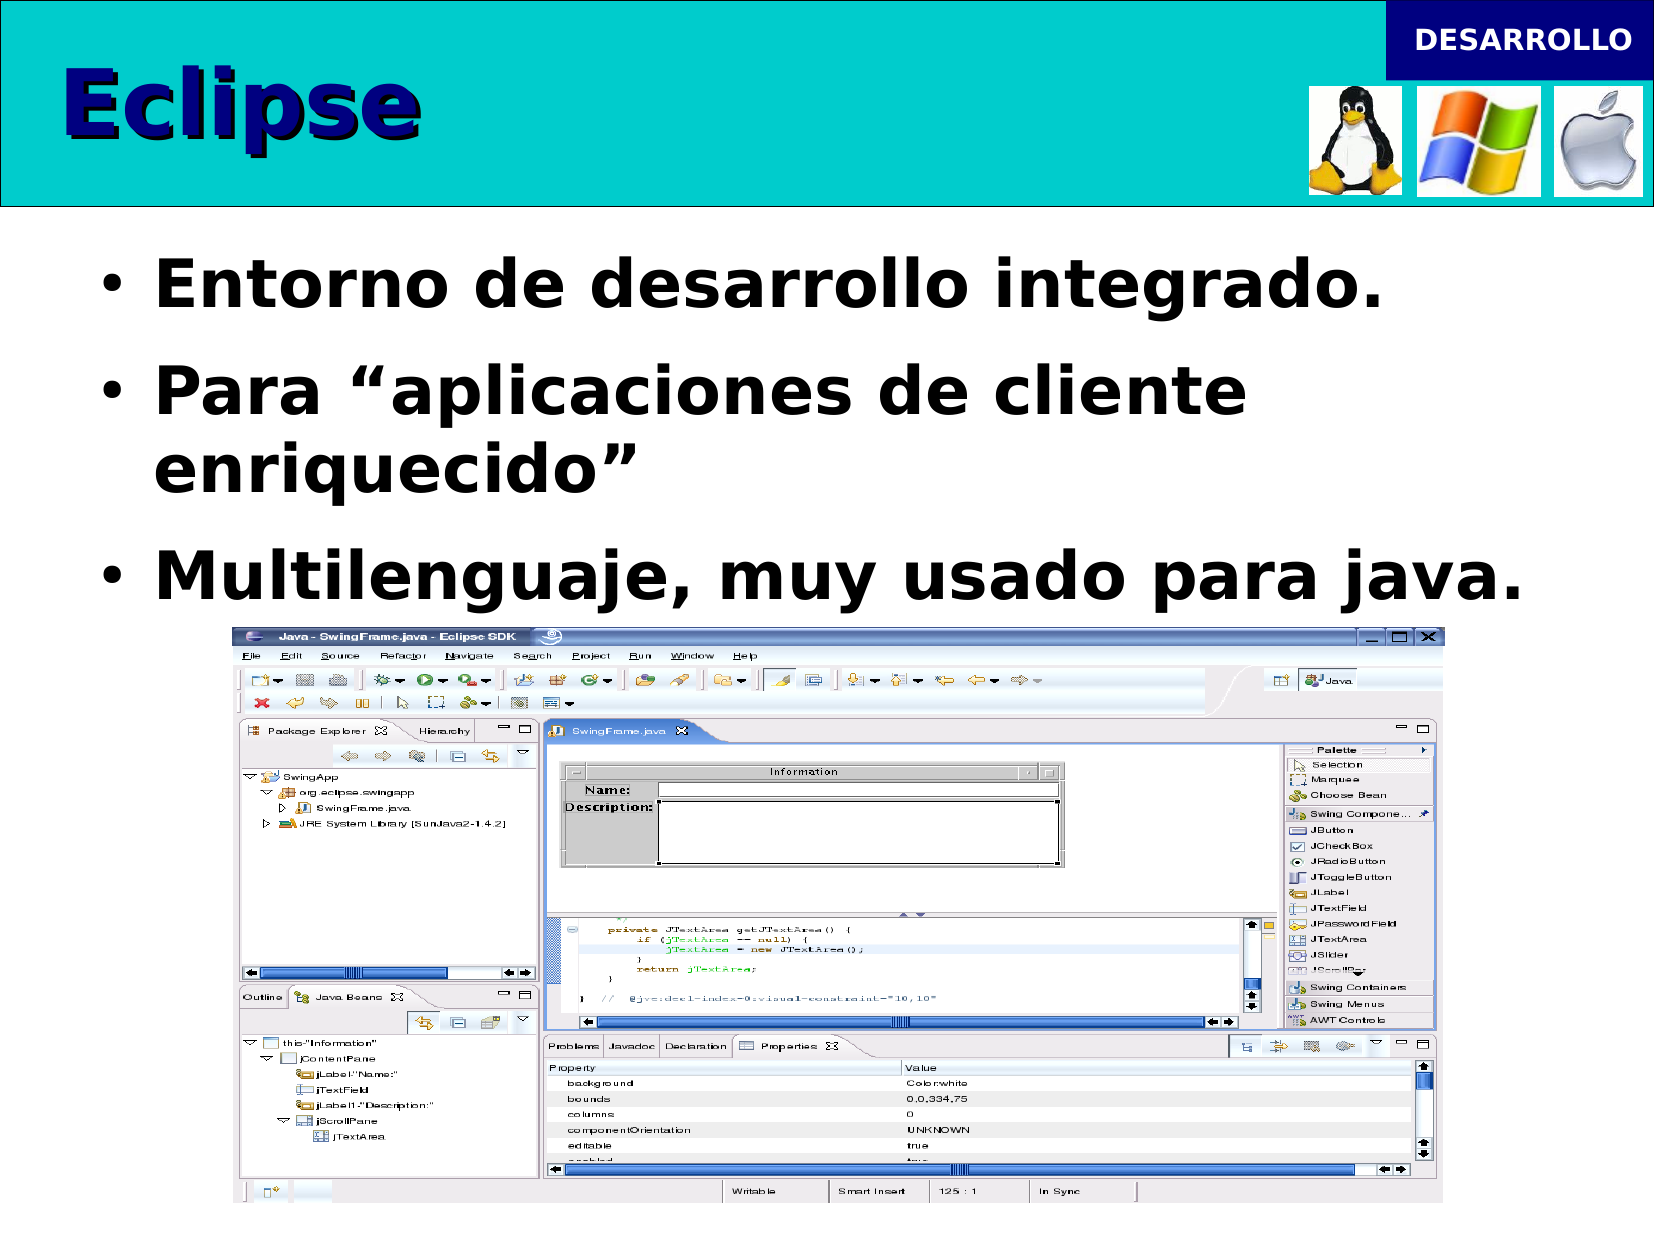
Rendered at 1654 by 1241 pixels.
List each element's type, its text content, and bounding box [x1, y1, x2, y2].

picture [1309, 86, 1402, 195]
picture [1417, 86, 1541, 197]
title Eclipse [58, 22, 1654, 185]
list Entorno de desarrollo integrado. Para “aplicaciones de cliente enriquecido” Multilenguaje, muy usado para java. [82, 245, 1571, 1094]
picture [232, 627, 1445, 1207]
picture [1554, 86, 1643, 197]
text_box DESARROLLO [1386, 0, 1654, 81]
